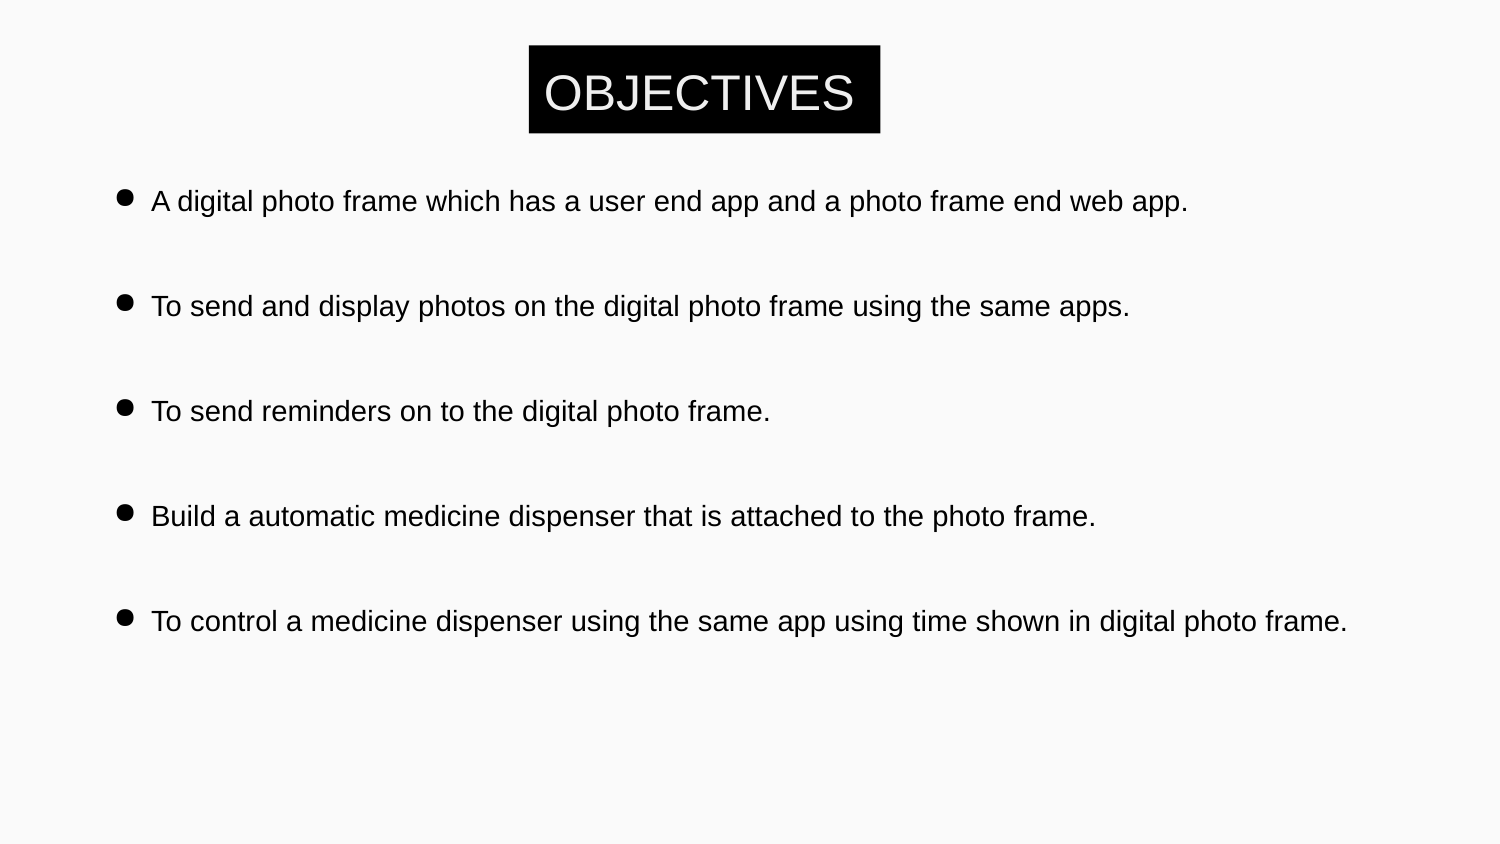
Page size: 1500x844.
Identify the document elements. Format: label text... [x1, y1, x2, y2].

text_box OBJECTIVES [528, 45, 881, 134]
text_box A digital photo frame which has a user end app and a photo frame end web app. To send and display photos on the digital photo frame using the same apps. To send reminders on to the digital photo frame. Build a automatic medicine dispenser that is attached to the photo frame. To control a medicine dispenser using the same app using time shown in digital photo frame. [61, 167, 1439, 751]
